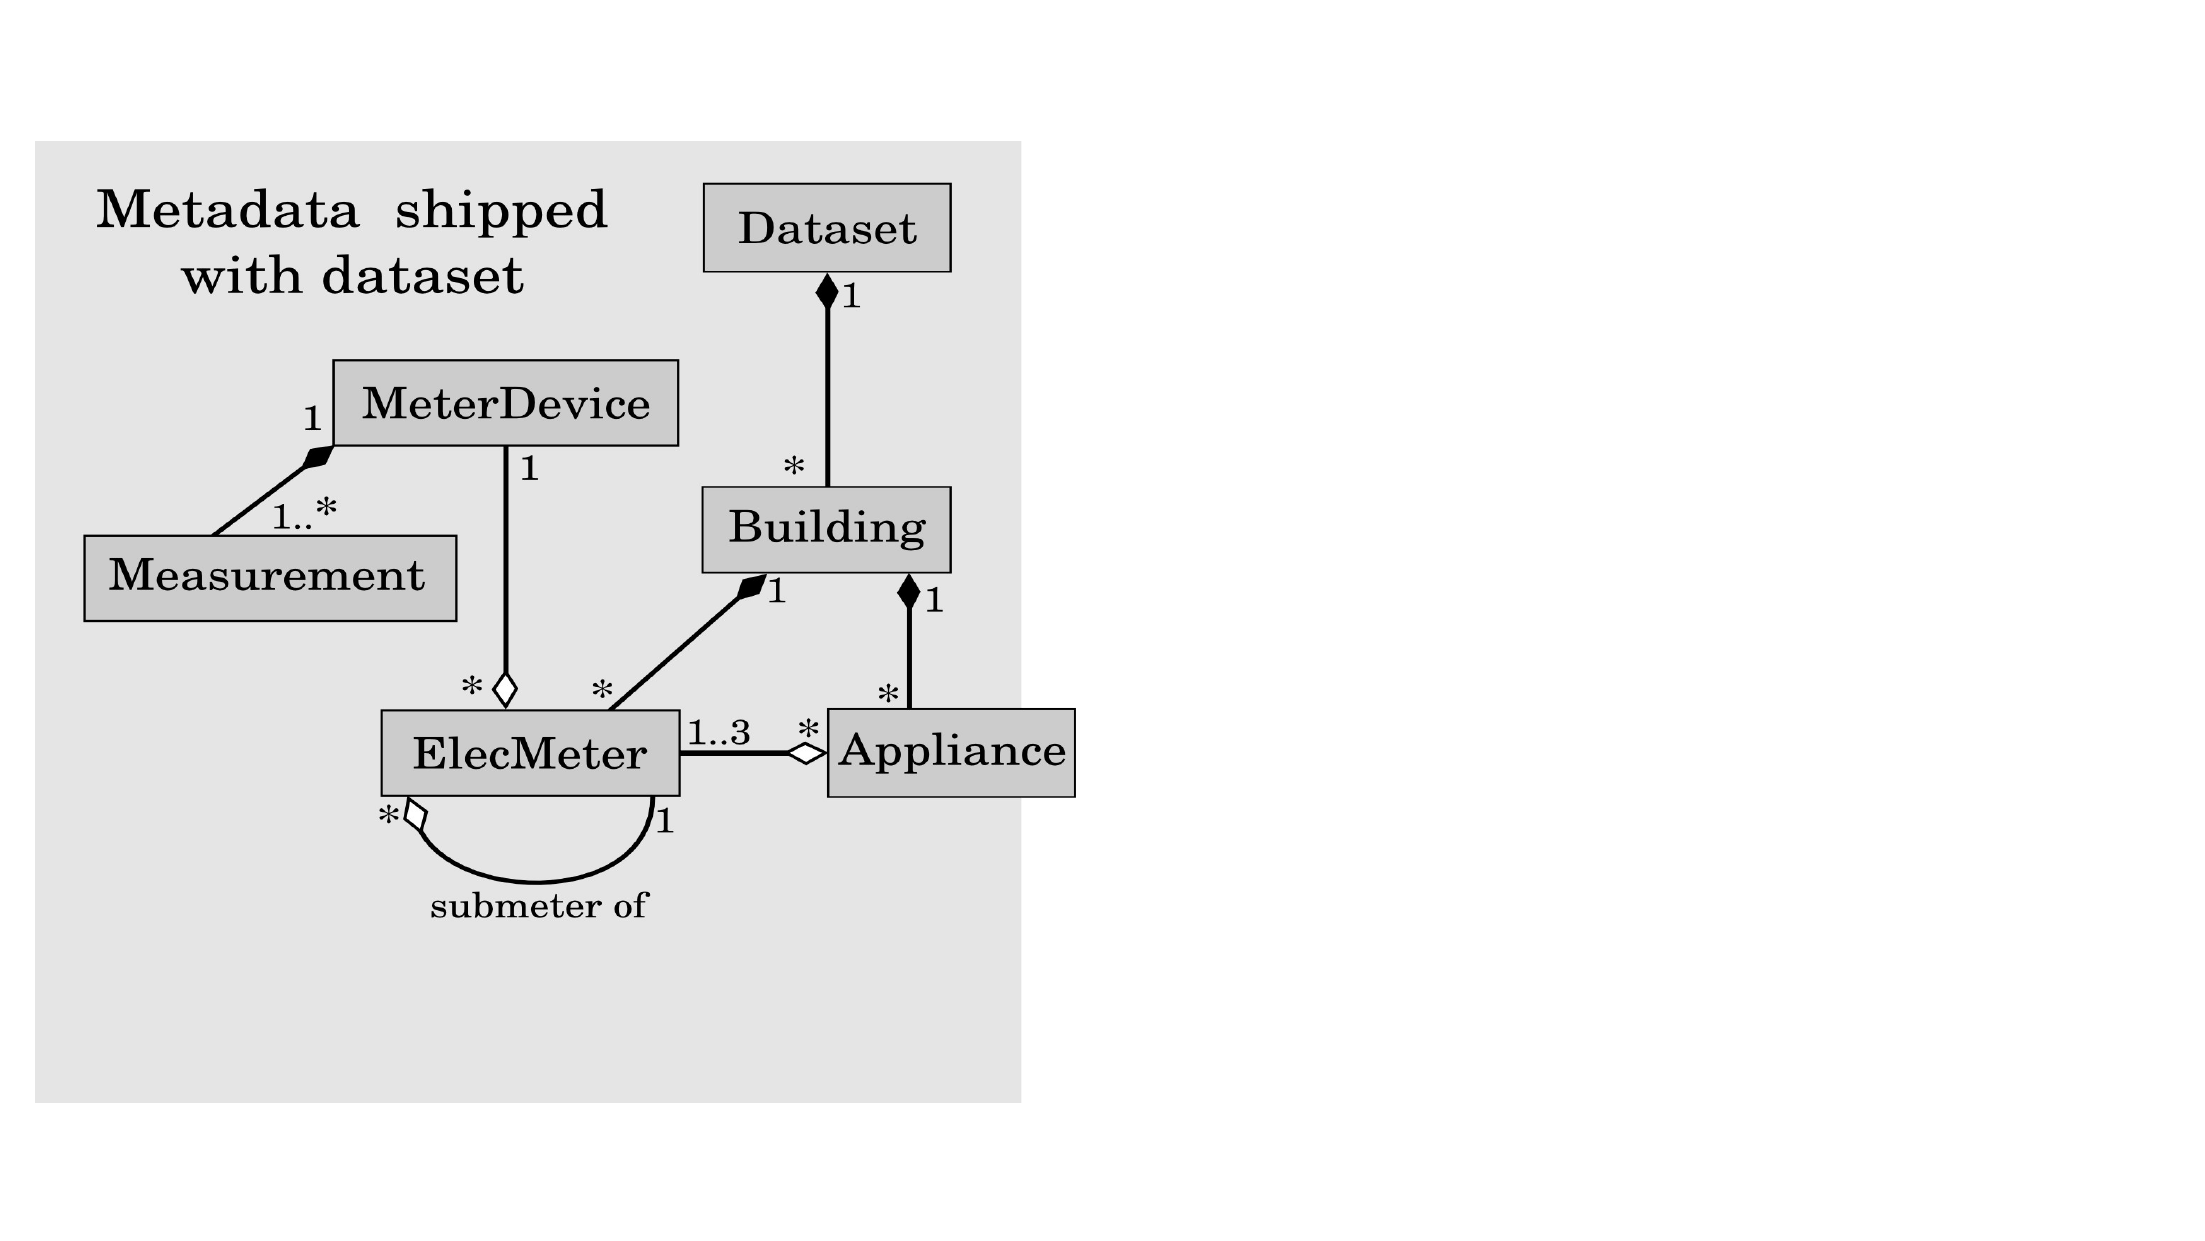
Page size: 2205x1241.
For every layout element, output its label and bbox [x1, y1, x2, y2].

picture [35, 141, 1597, 1103]
